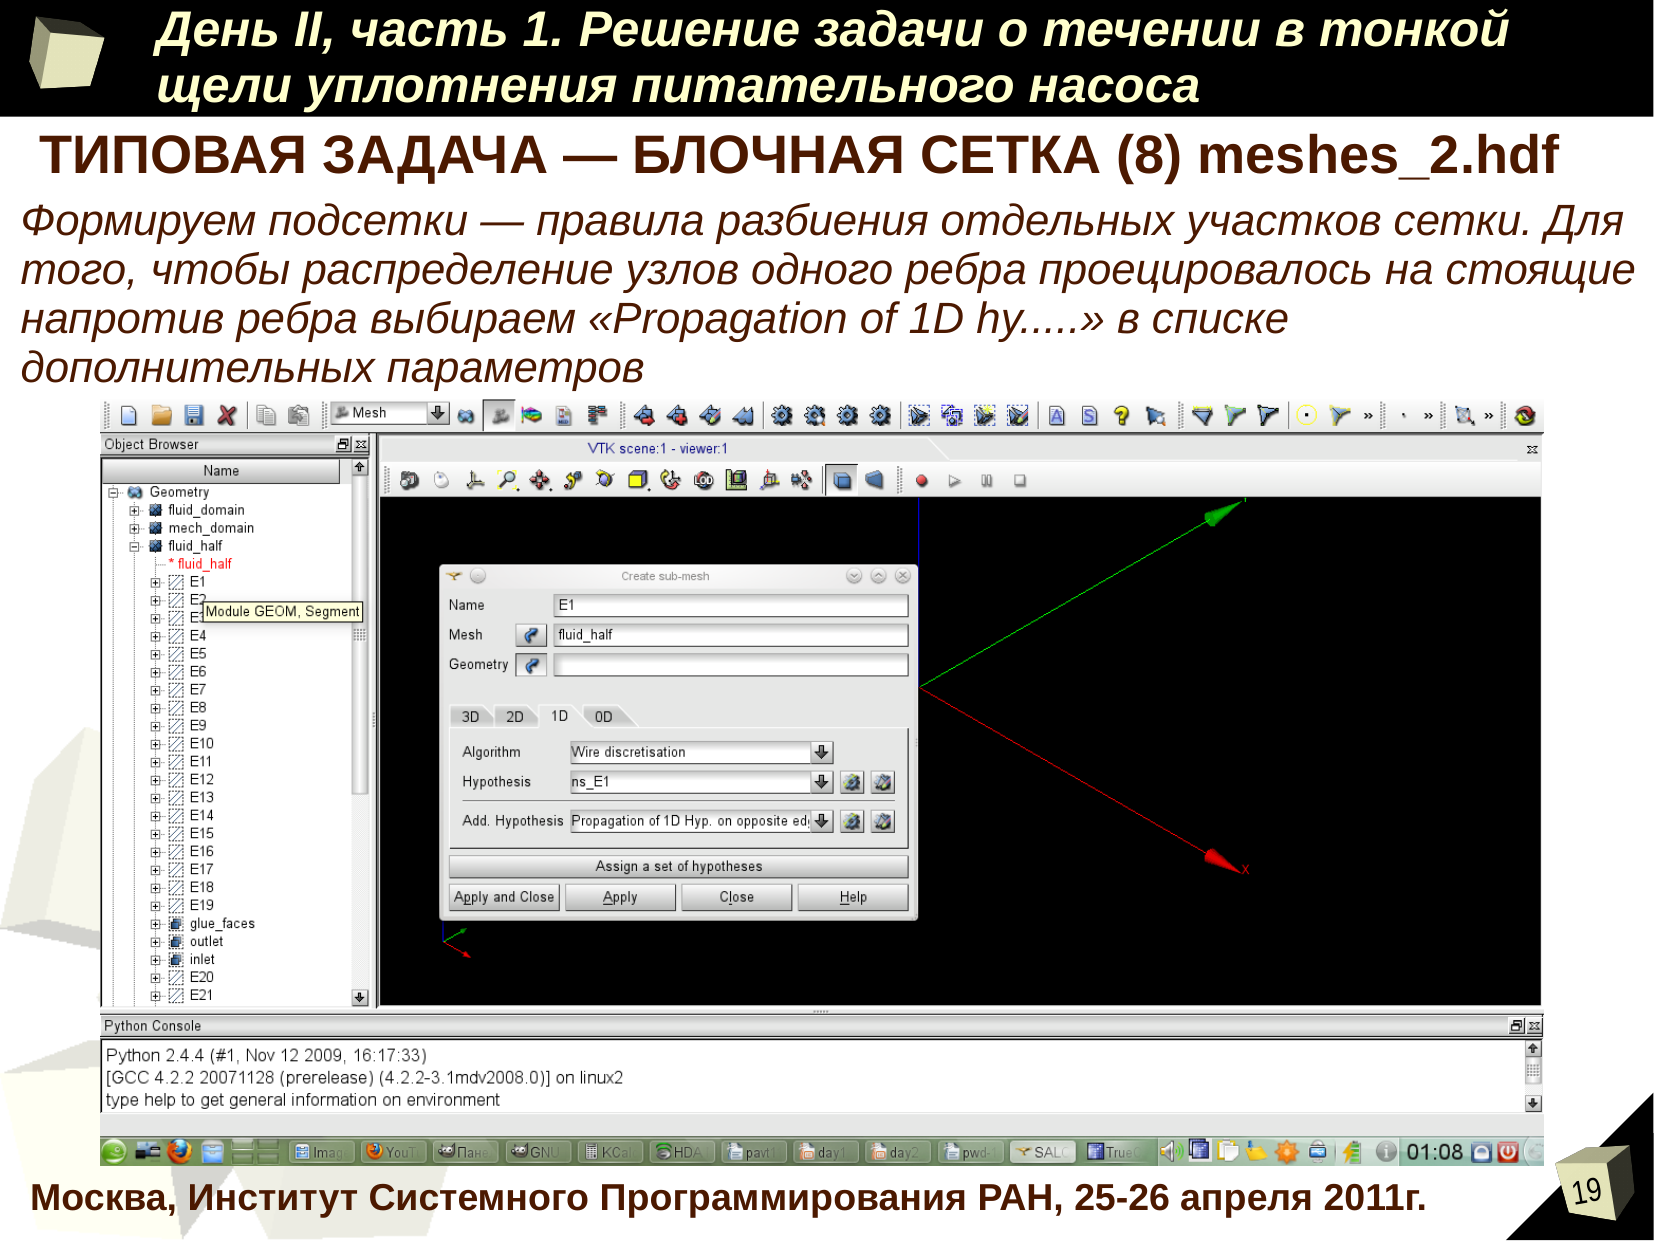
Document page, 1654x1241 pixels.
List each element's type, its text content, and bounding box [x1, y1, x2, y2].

picture [0, 399, 1544, 1241]
text_box ТИПОВАЯ ЗАДАЧА — БЛОЧНАЯ СЕТКА (8) meshes_2.hdf [24, 117, 1625, 188]
text_box Формируем подсетки — правила разбиения отдельных участков сетки. Для того, чтобы распределение узлов одного ребра проецировалось на стоящие напротив ребра выбираем «Propagation of 1D hy.....» в списке дополнительных параметров [5, 188, 1654, 399]
picture [464, 1193, 472, 1198]
